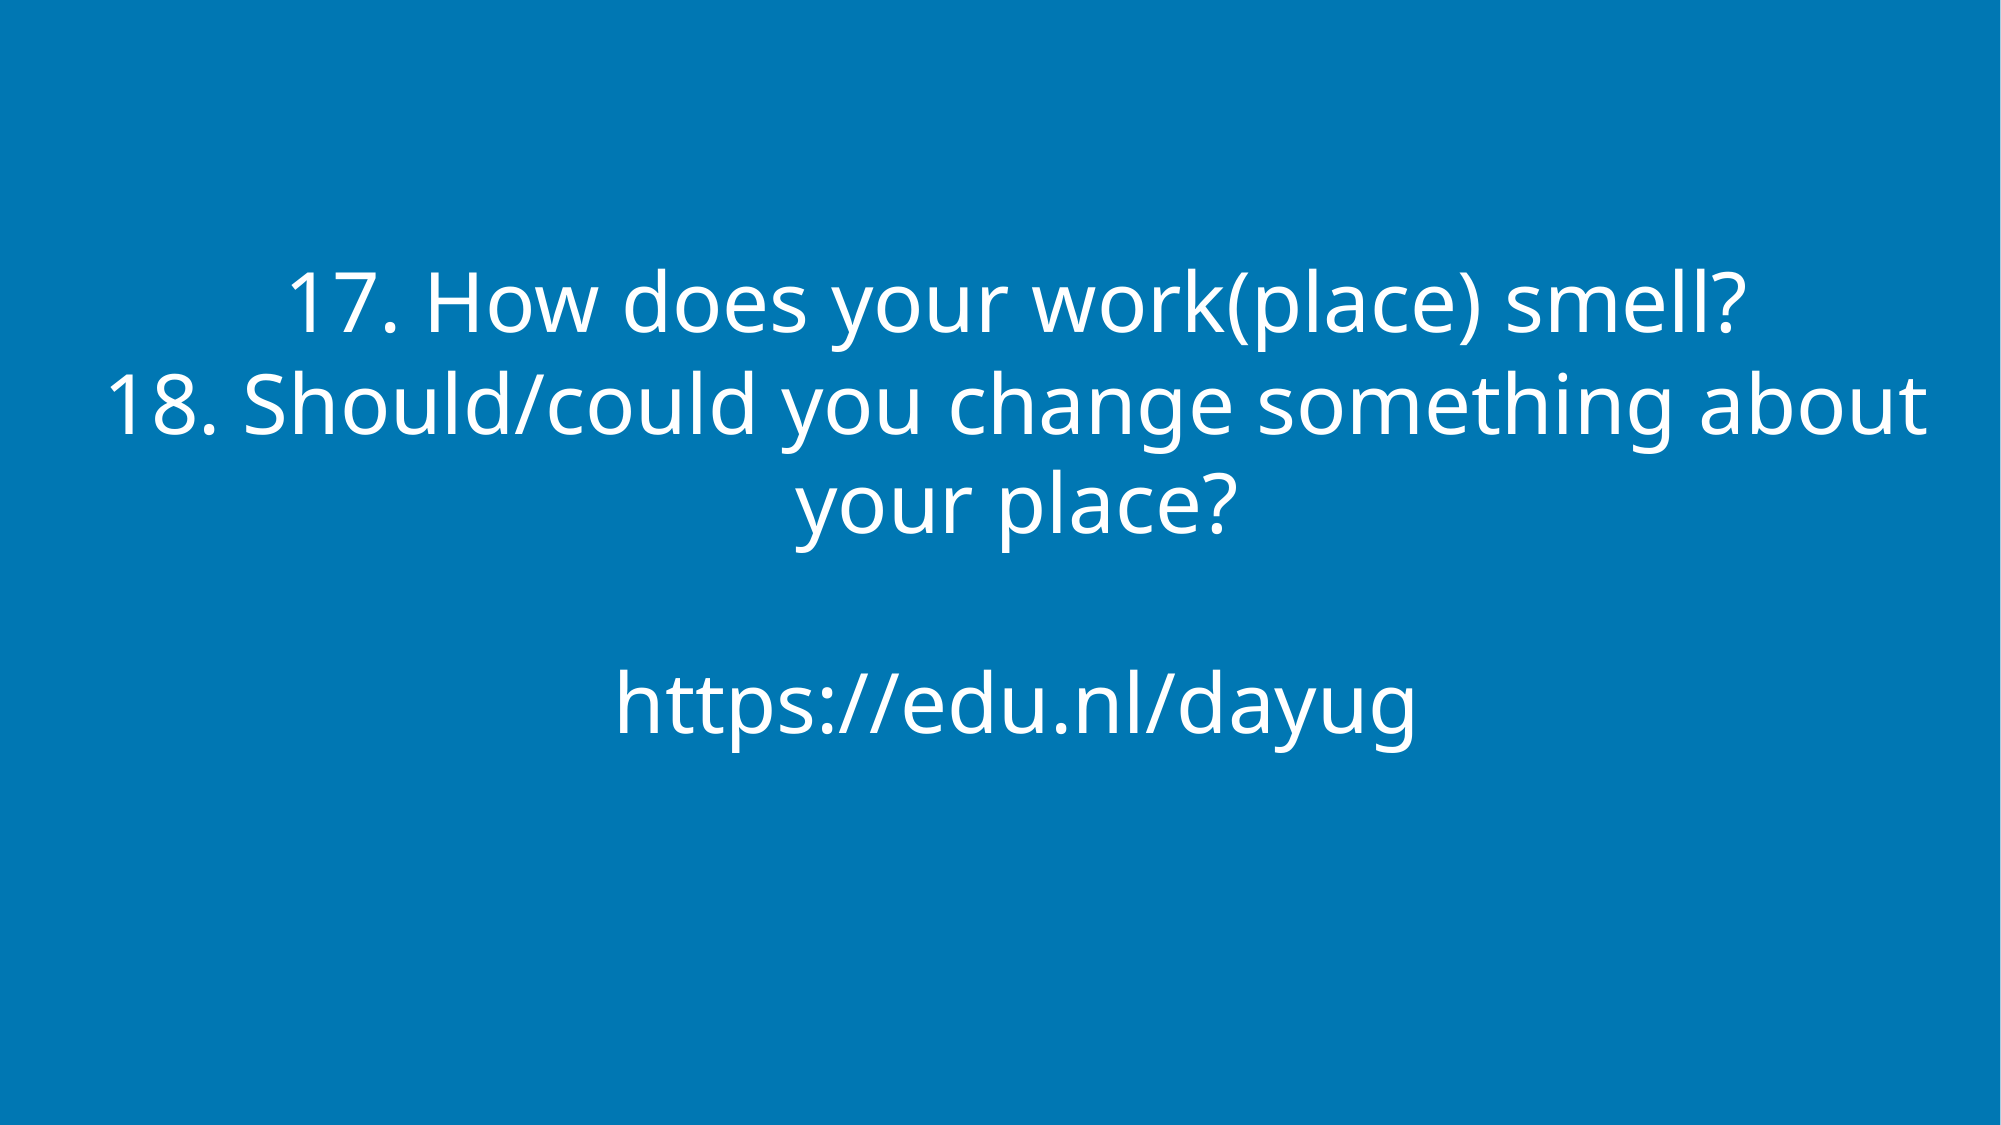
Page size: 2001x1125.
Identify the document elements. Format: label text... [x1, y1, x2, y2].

list 17. How does your work(place) smell? 18. Should/could you change something about your place? https://edu.nl/dayug [20, 72, 2001, 1053]
